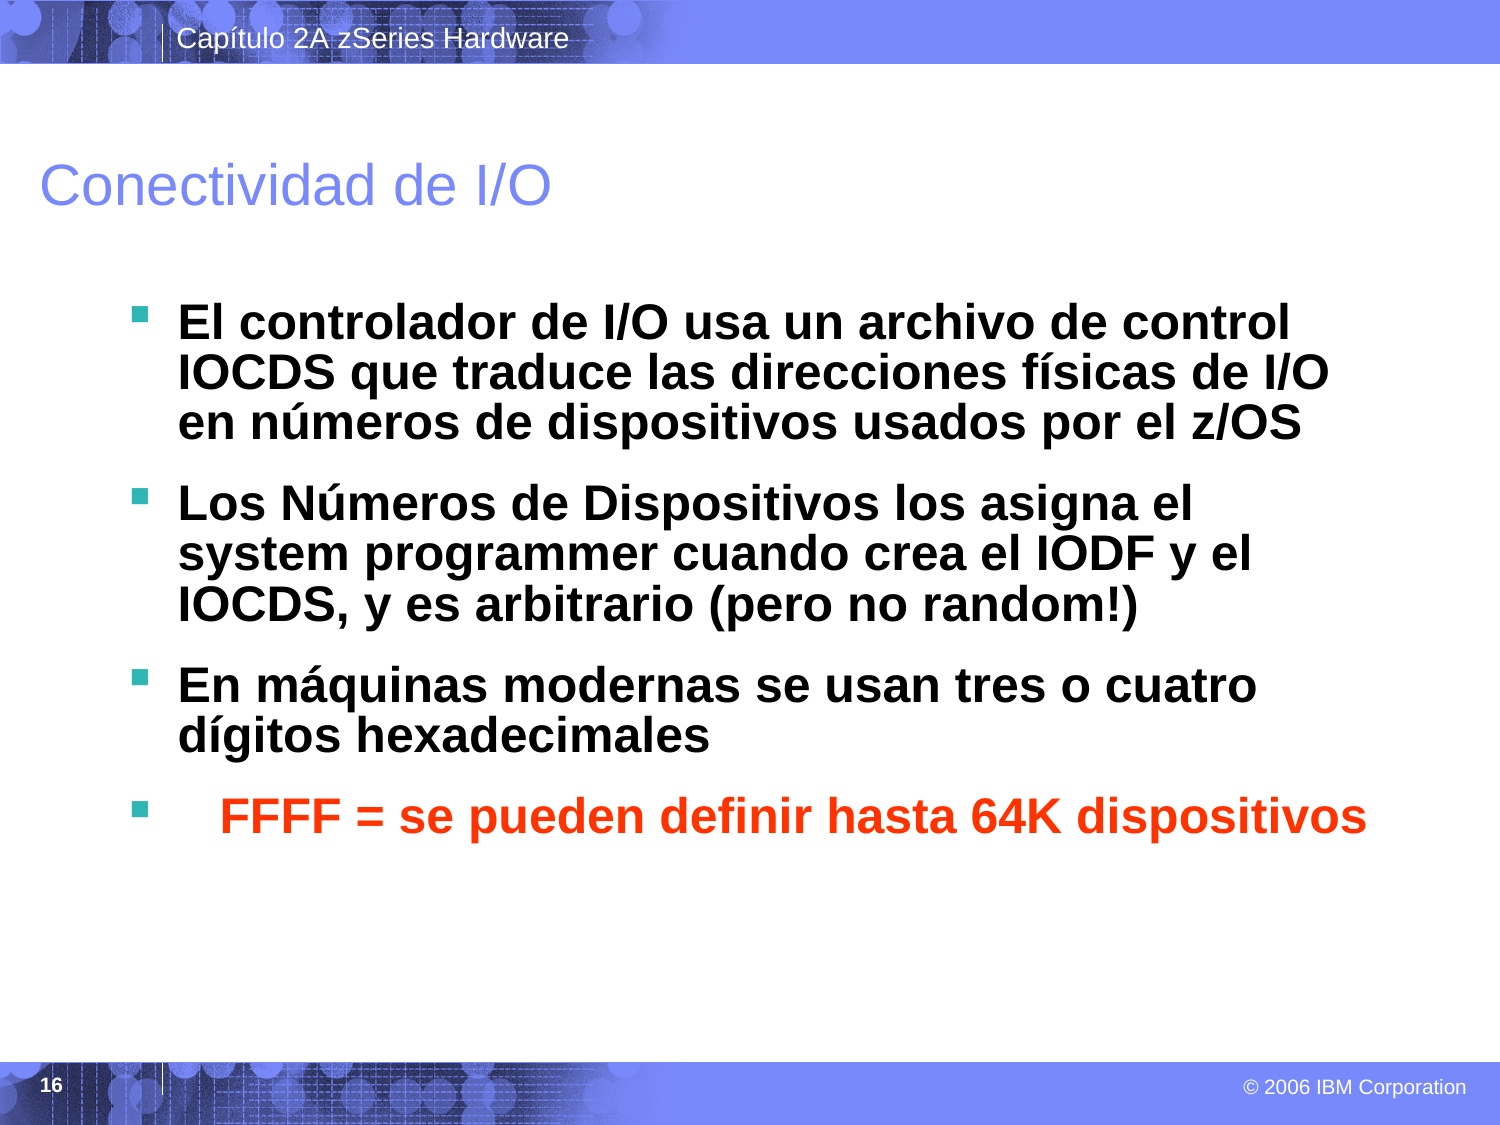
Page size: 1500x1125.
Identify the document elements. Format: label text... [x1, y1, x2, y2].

list El controlador de I/O usa un archivo de control IOCDS que traduce las direcciones físicas de I/O en números de dispositivos usados por el z/OS Los Números de Dispositivos los asigna el system programmer cuando crea el IODF y el IOCDS, y es arbitrario (pero no random!) En máquinas modernas se usan tres o cuatro dígitos hexadecimales FFFF = se pueden definir hasta 64K dispositivos [112, 291, 1388, 932]
picture [0, 1063, 1500, 1125]
title Conectividad de I/O [25, 142, 1378, 225]
picture [1, 1, 1500, 63]
